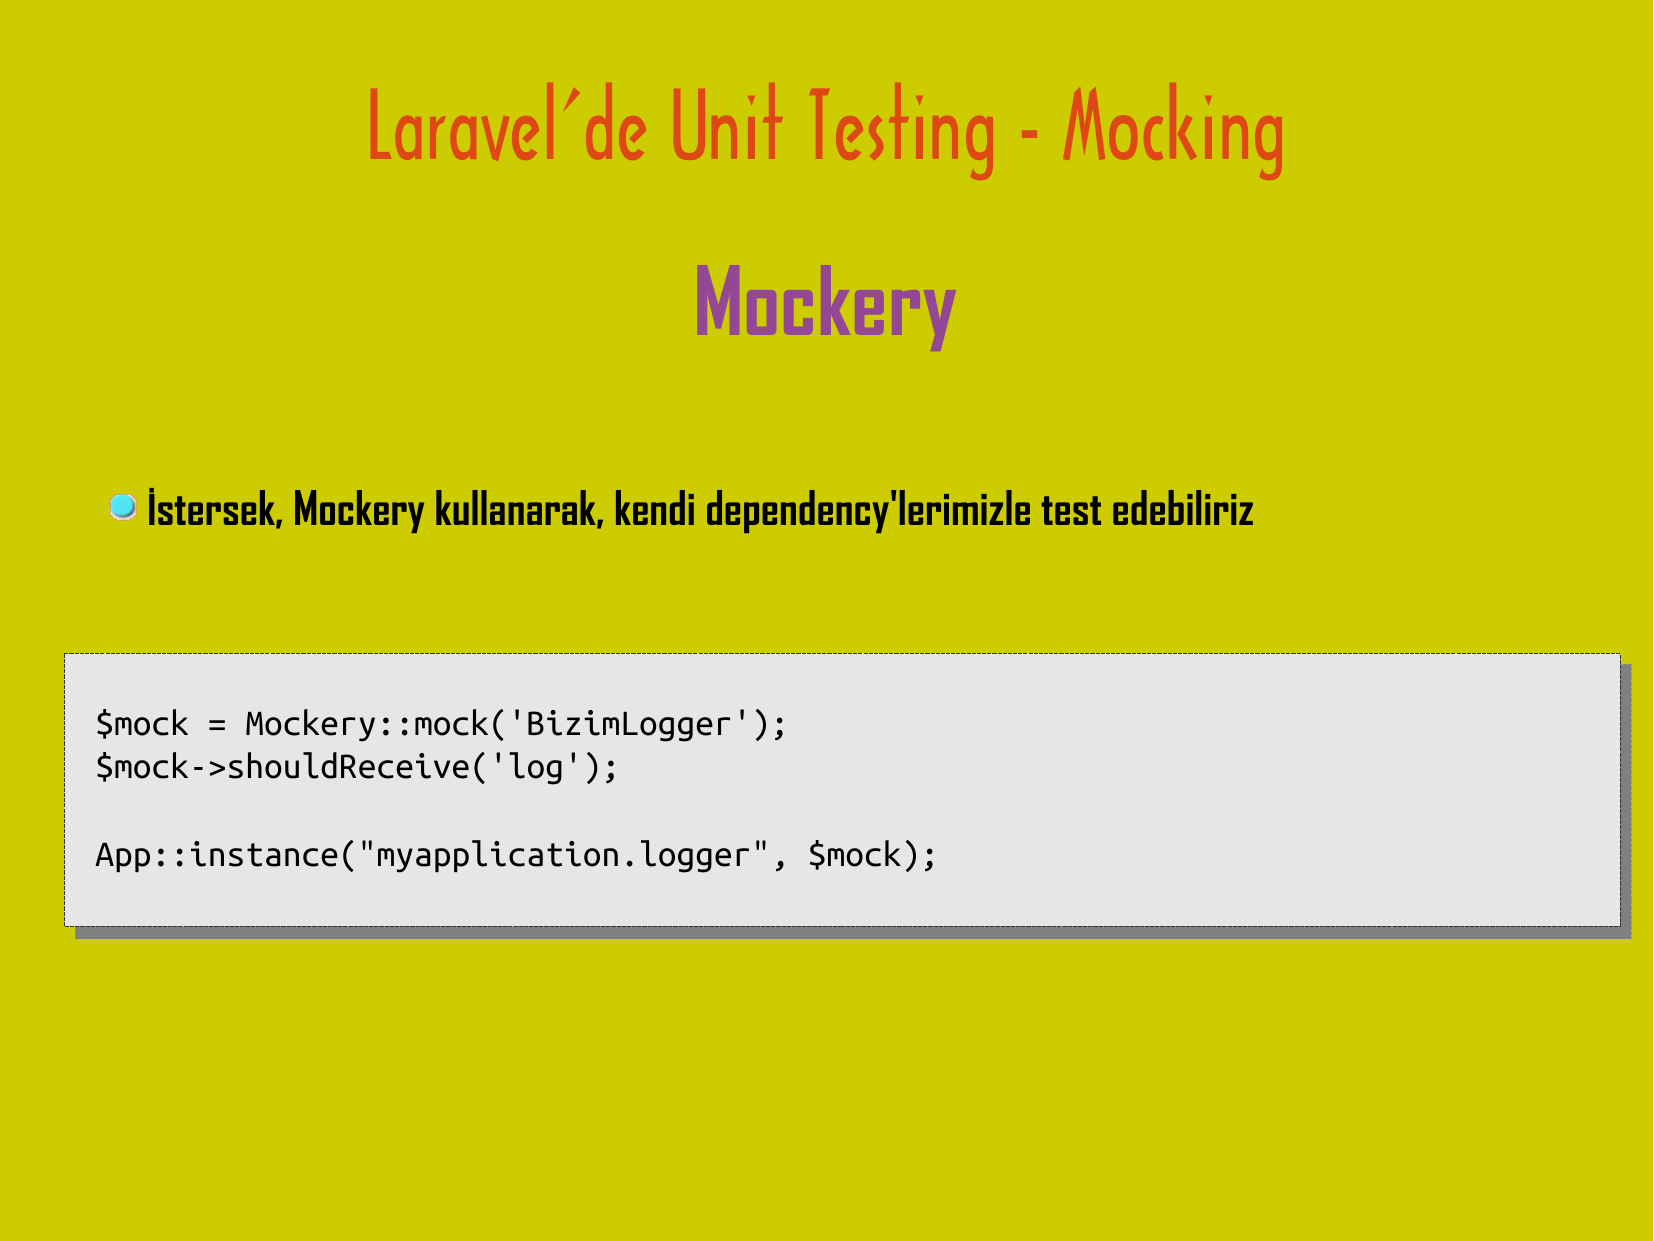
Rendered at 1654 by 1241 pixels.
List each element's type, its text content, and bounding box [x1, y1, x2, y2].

text_box İstersek, Mockery kullanarak, kendi dependency'lerimizle test edebiliriz [94, 401, 1269, 544]
text_box Mockery [678, 236, 975, 362]
text_box [64, 653, 1621, 927]
text_box $mock = Mockery::mock('BizimLogger'); $mock->shouldReceive('log'); App::instance("myapplication.logger", $mock); [80, 696, 1461, 1150]
text_box Laravel'de Unit Testing - Mocking [350, 75, 1303, 189]
